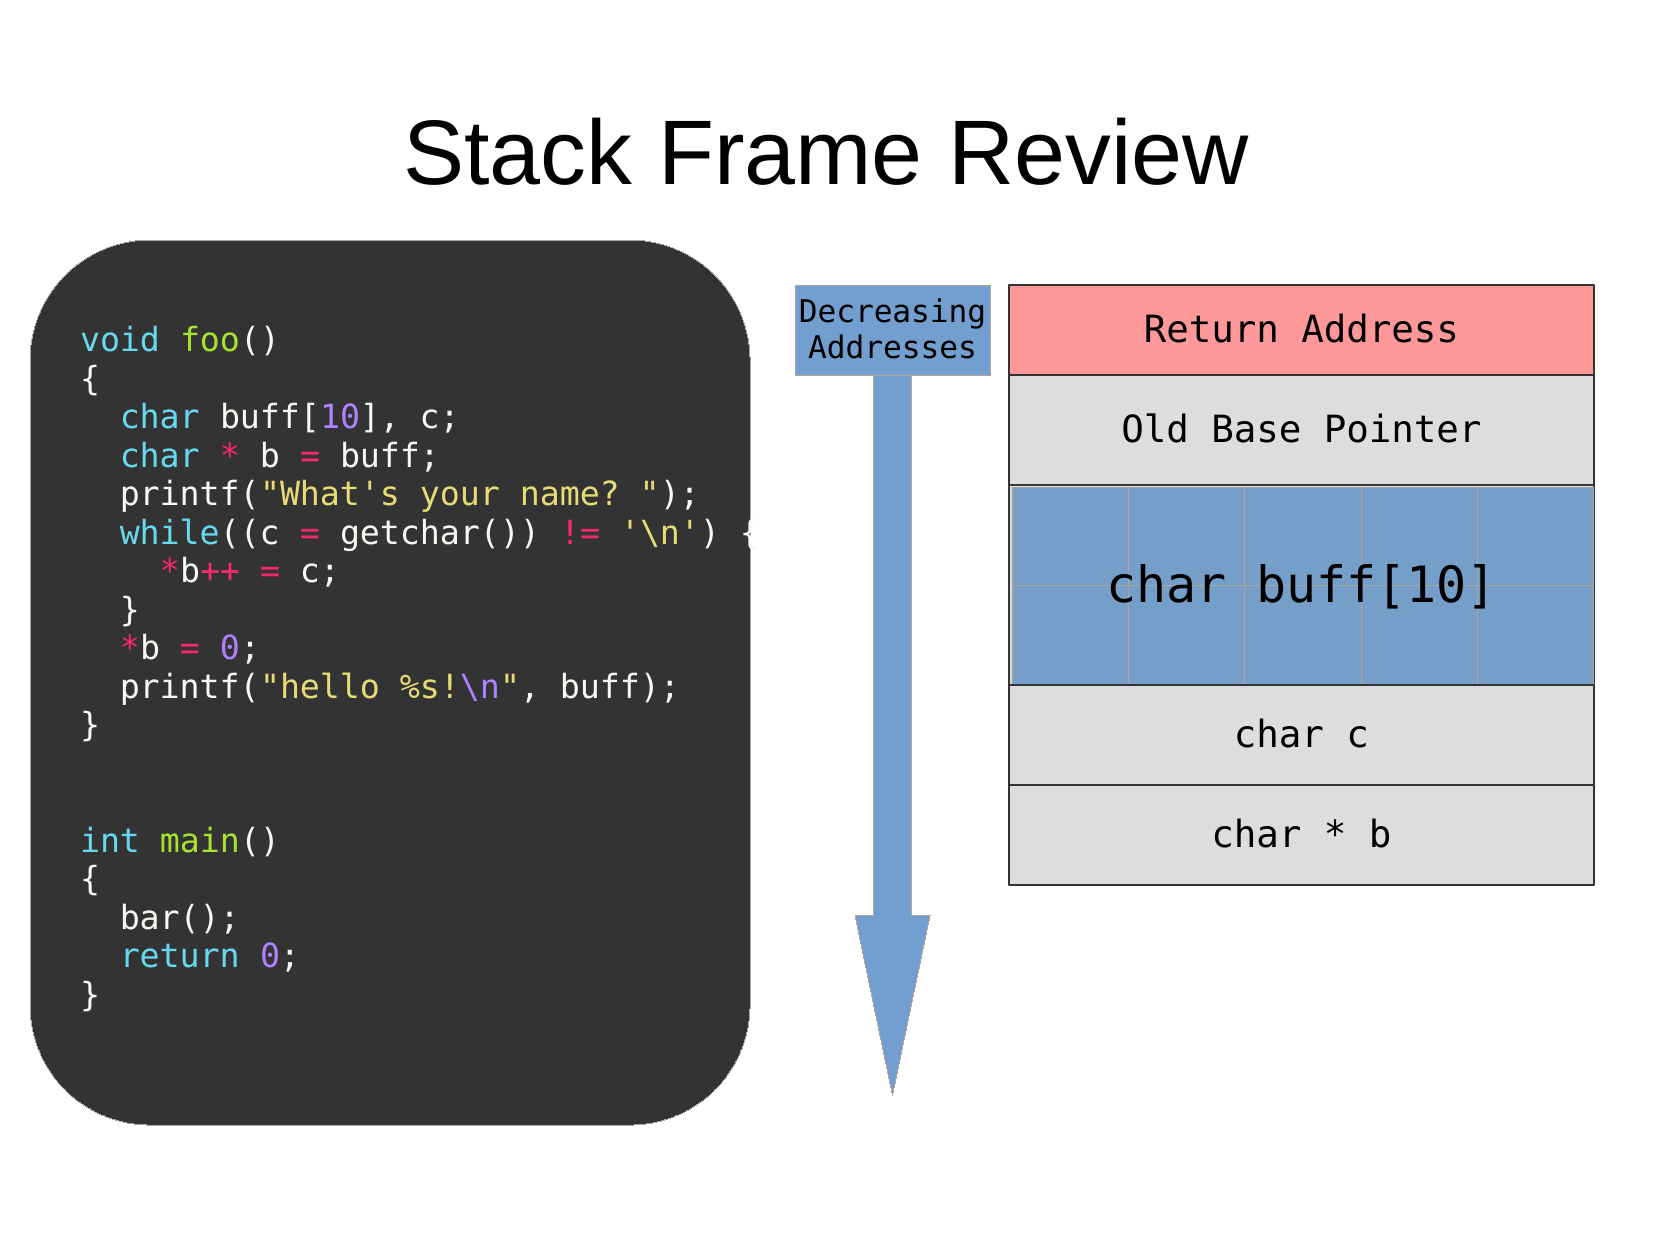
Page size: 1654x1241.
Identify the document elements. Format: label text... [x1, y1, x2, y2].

text_box Old Base Pointer [1008, 374, 1594, 485]
text_box Return Address [1008, 285, 1594, 374]
text_box char * b [1008, 784, 1594, 885]
title Stack Frame Review [82, 49, 1571, 257]
text_box void foo() { char buff[10], c; char * b = buff; printf("What's your name? "); while((c = getchar()) != '\n') { *b++ = c; } *b = 0; printf("hello %s!\n", buff); } int main() { bar(); return 0; } [30, 240, 751, 1126]
text_box char buff[10] [1008, 485, 1594, 684]
text_box char c [1008, 684, 1594, 784]
text_box Decreasing Addresses [795, 285, 991, 376]
text_box [855, 376, 931, 1096]
